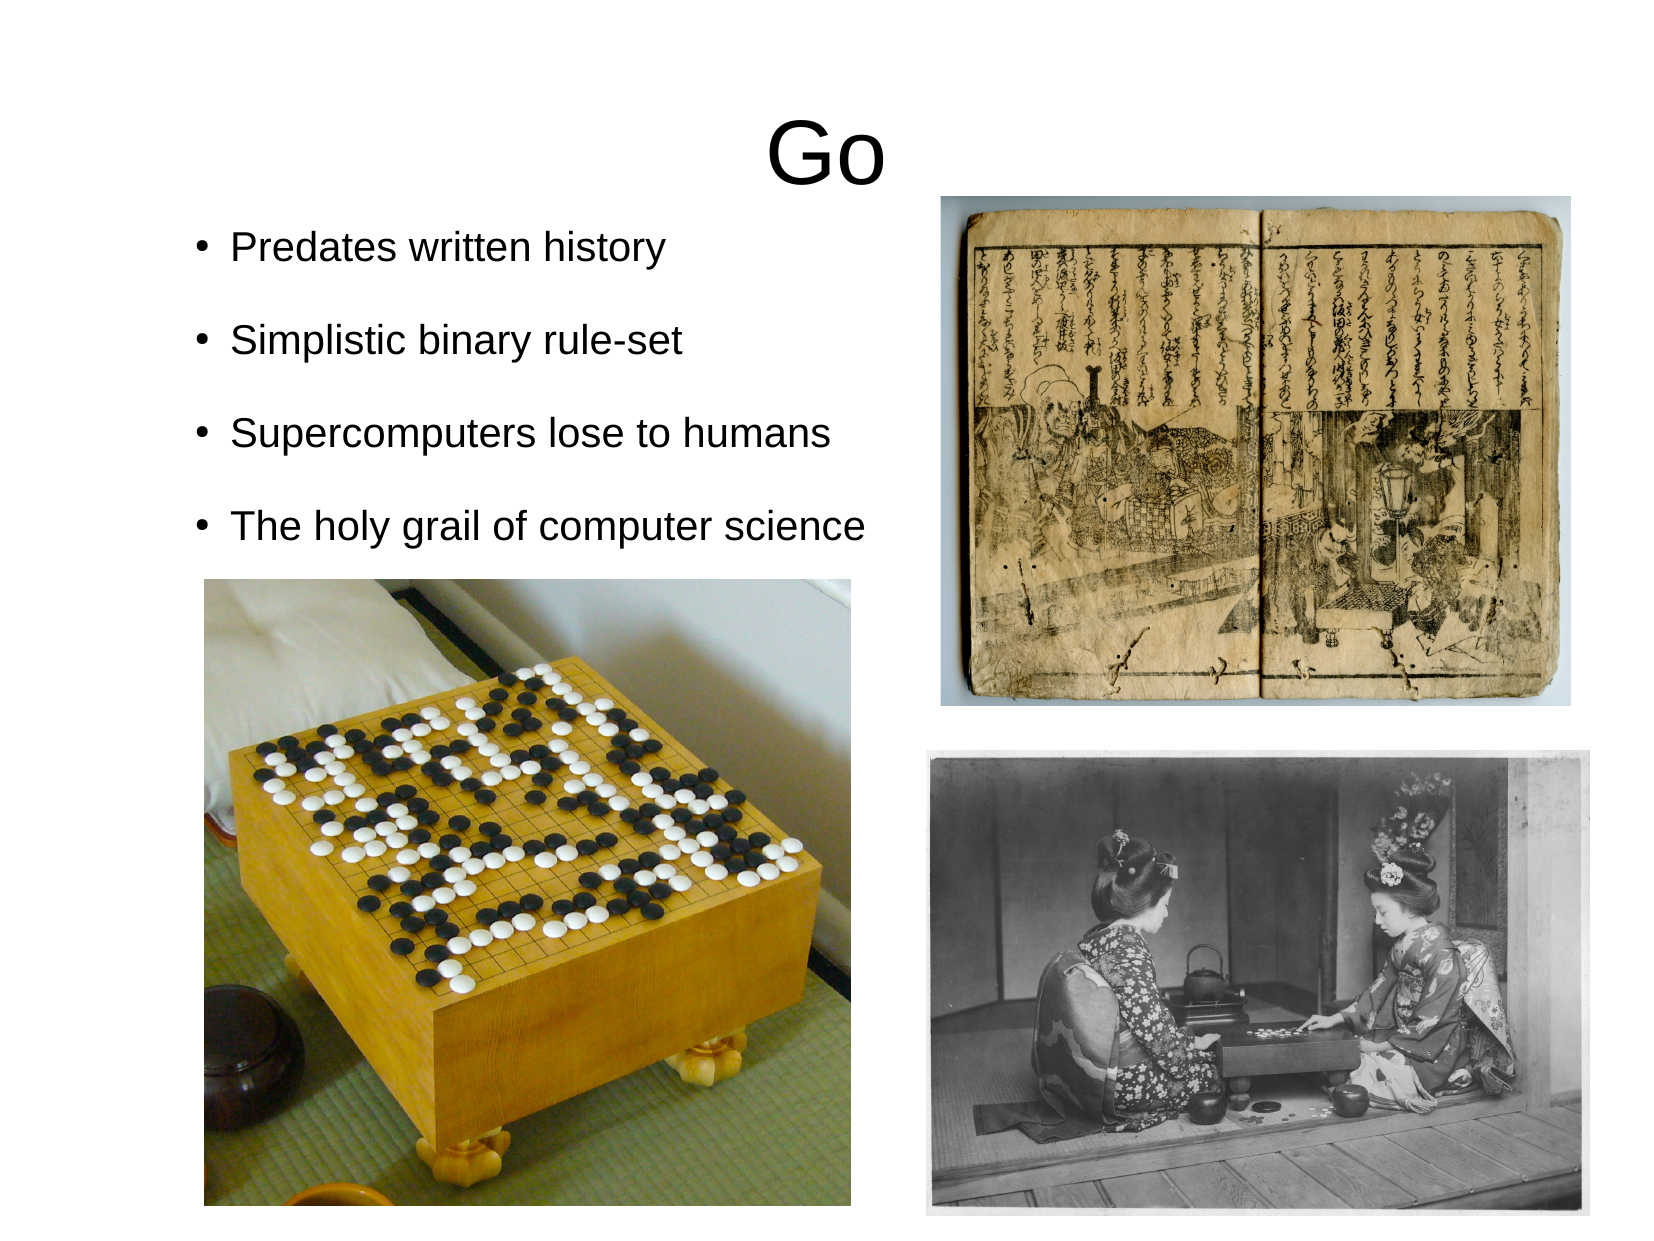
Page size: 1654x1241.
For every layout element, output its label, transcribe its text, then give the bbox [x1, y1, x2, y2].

title Go [82, 49, 1571, 257]
picture [940, 196, 1571, 706]
picture [204, 579, 851, 1206]
picture [926, 750, 1591, 1216]
text_box Predates written history Simplistic binary rule-set Supercomputers lose to humans The holy grail of computer science [180, 216, 882, 561]
